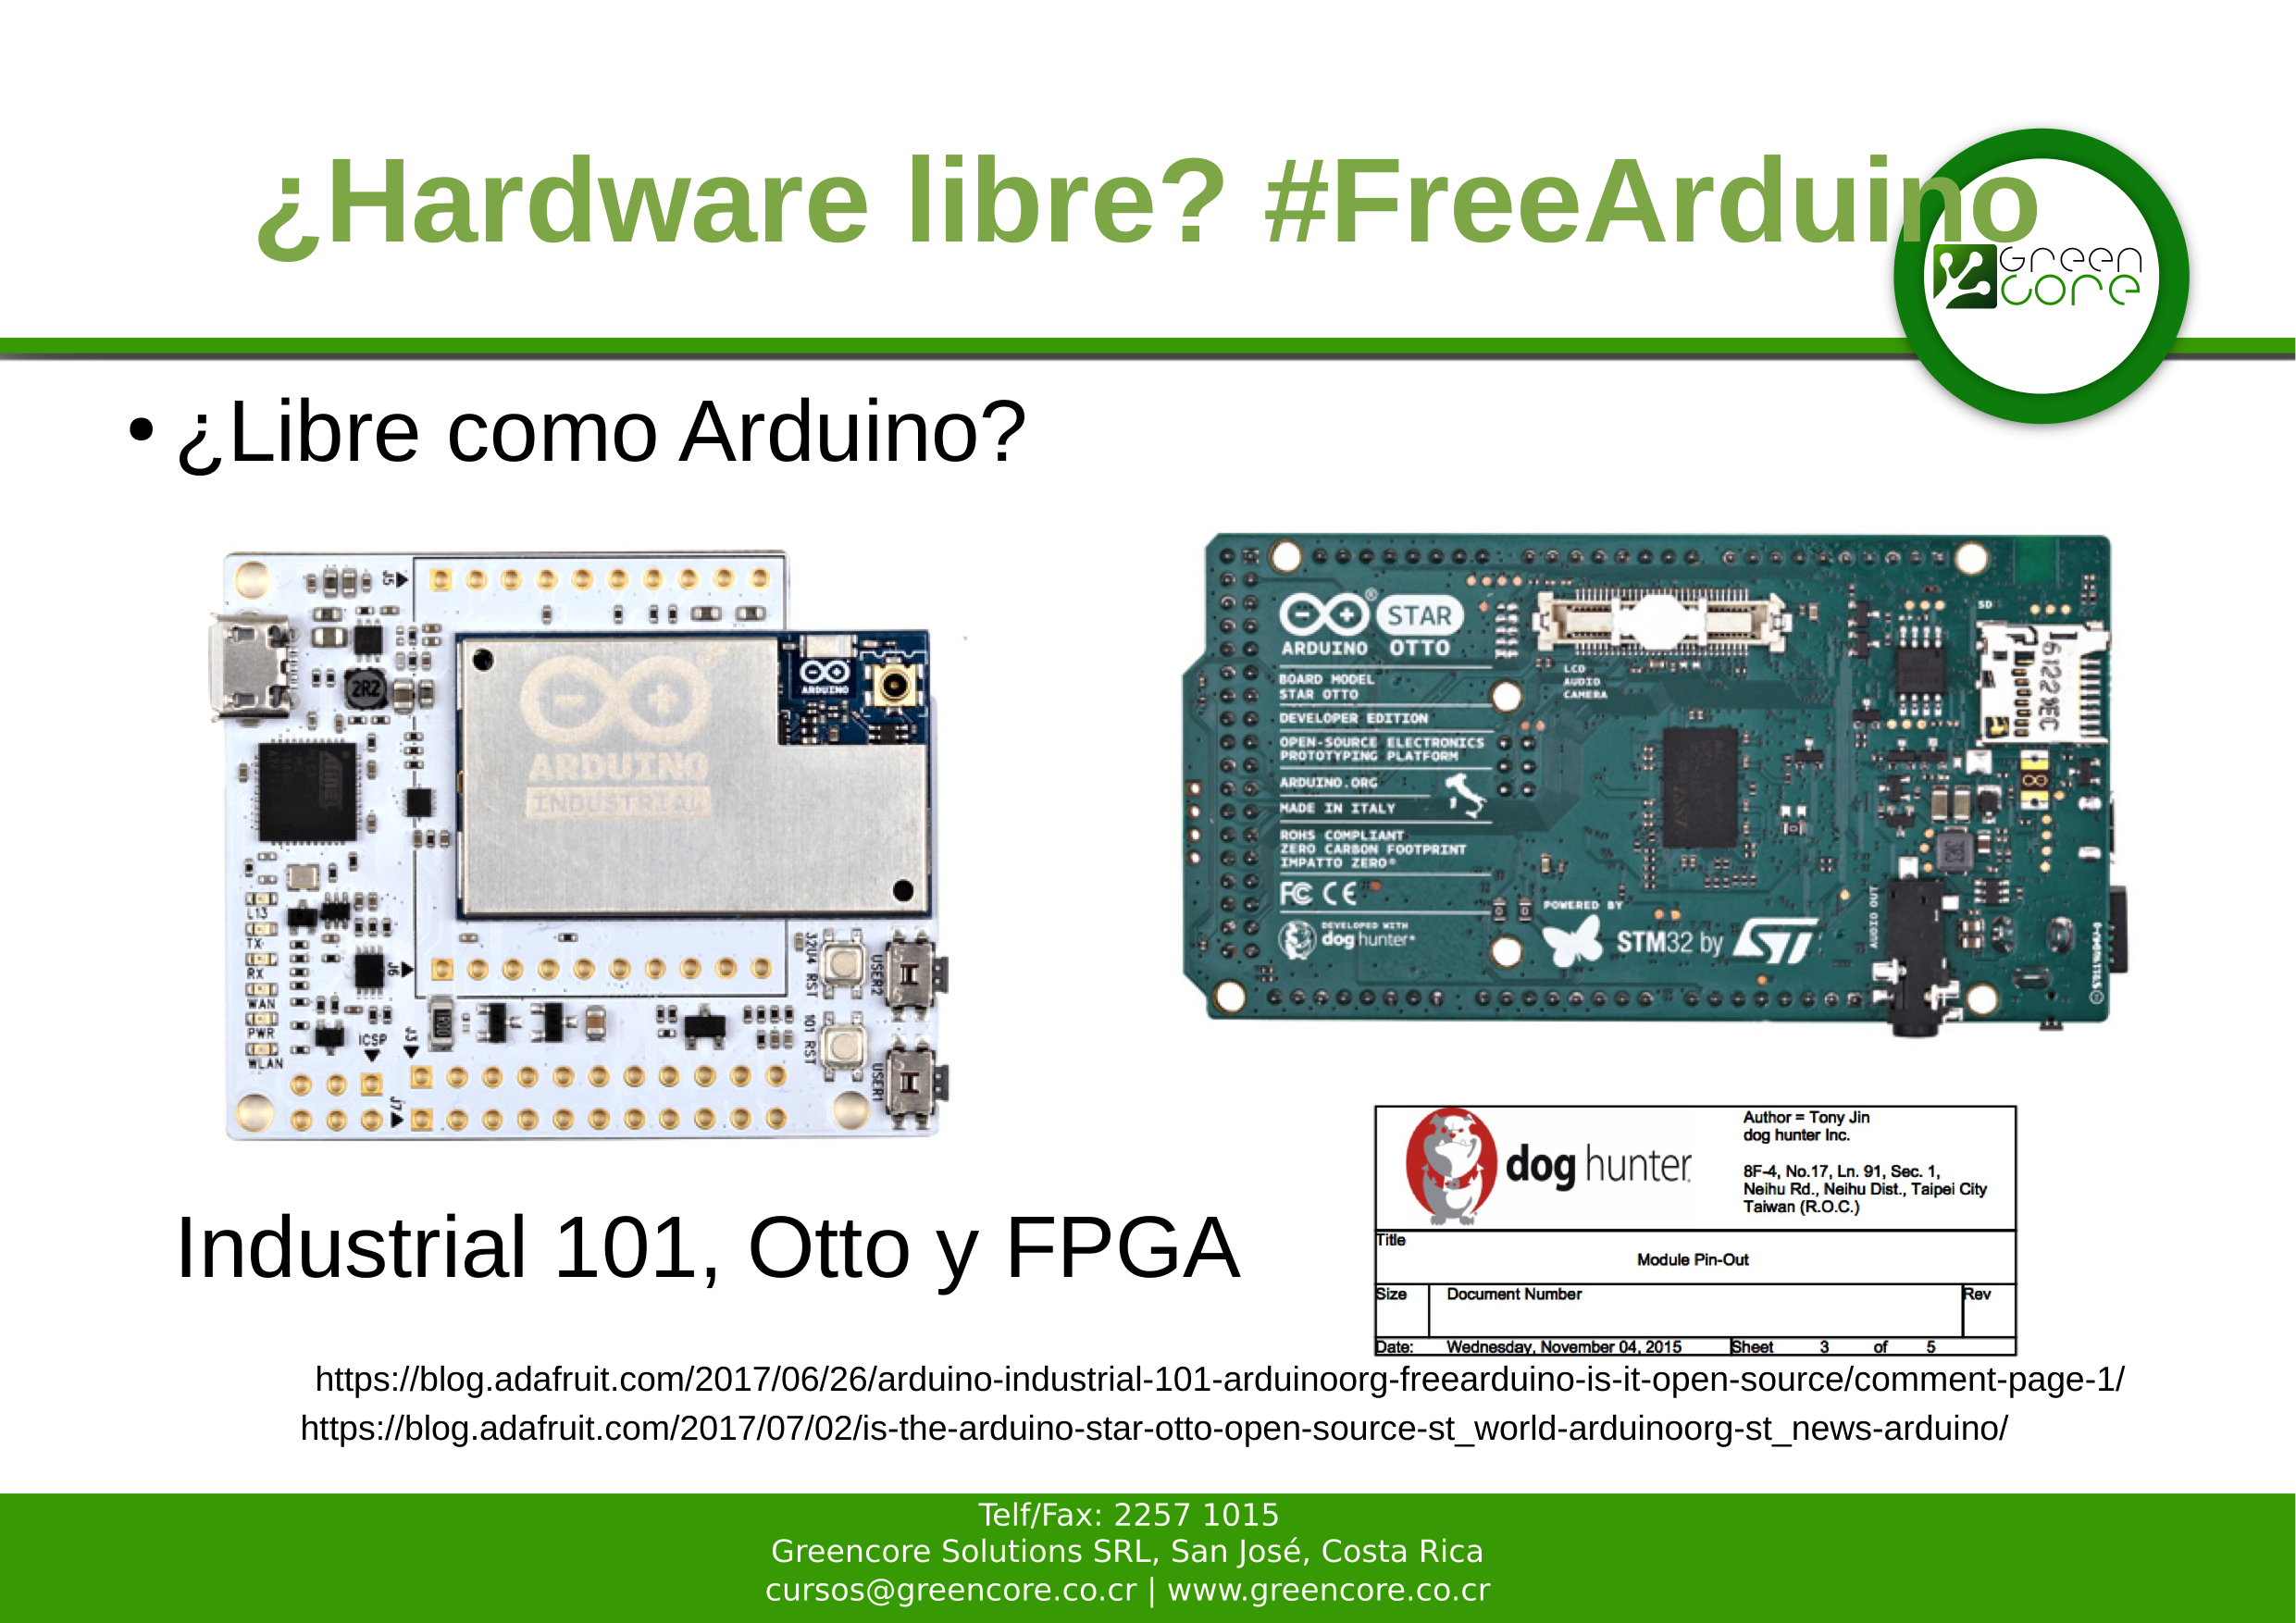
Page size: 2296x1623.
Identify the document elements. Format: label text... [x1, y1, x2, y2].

list ¿Libre como Arduino? Industrial 101, Otto y FPGA [109, 382, 2176, 1492]
text_box https://blog.adafruit.com/2017/06/26/arduino-industrial-101-arduinoorg-freearduino-is-it-open-source/comment-page-1/ [301, 1352, 2140, 1406]
picture [0, 0, 2296, 1623]
title ¿Hardware libre? #FreeArduino [115, 64, 2181, 336]
text_box https://blog.adafruit.com/2017/07/02/is-the-arduino-star-otto-open-source-st_world-arduinoorg-st_news-arduino/ [286, 1401, 2023, 1455]
